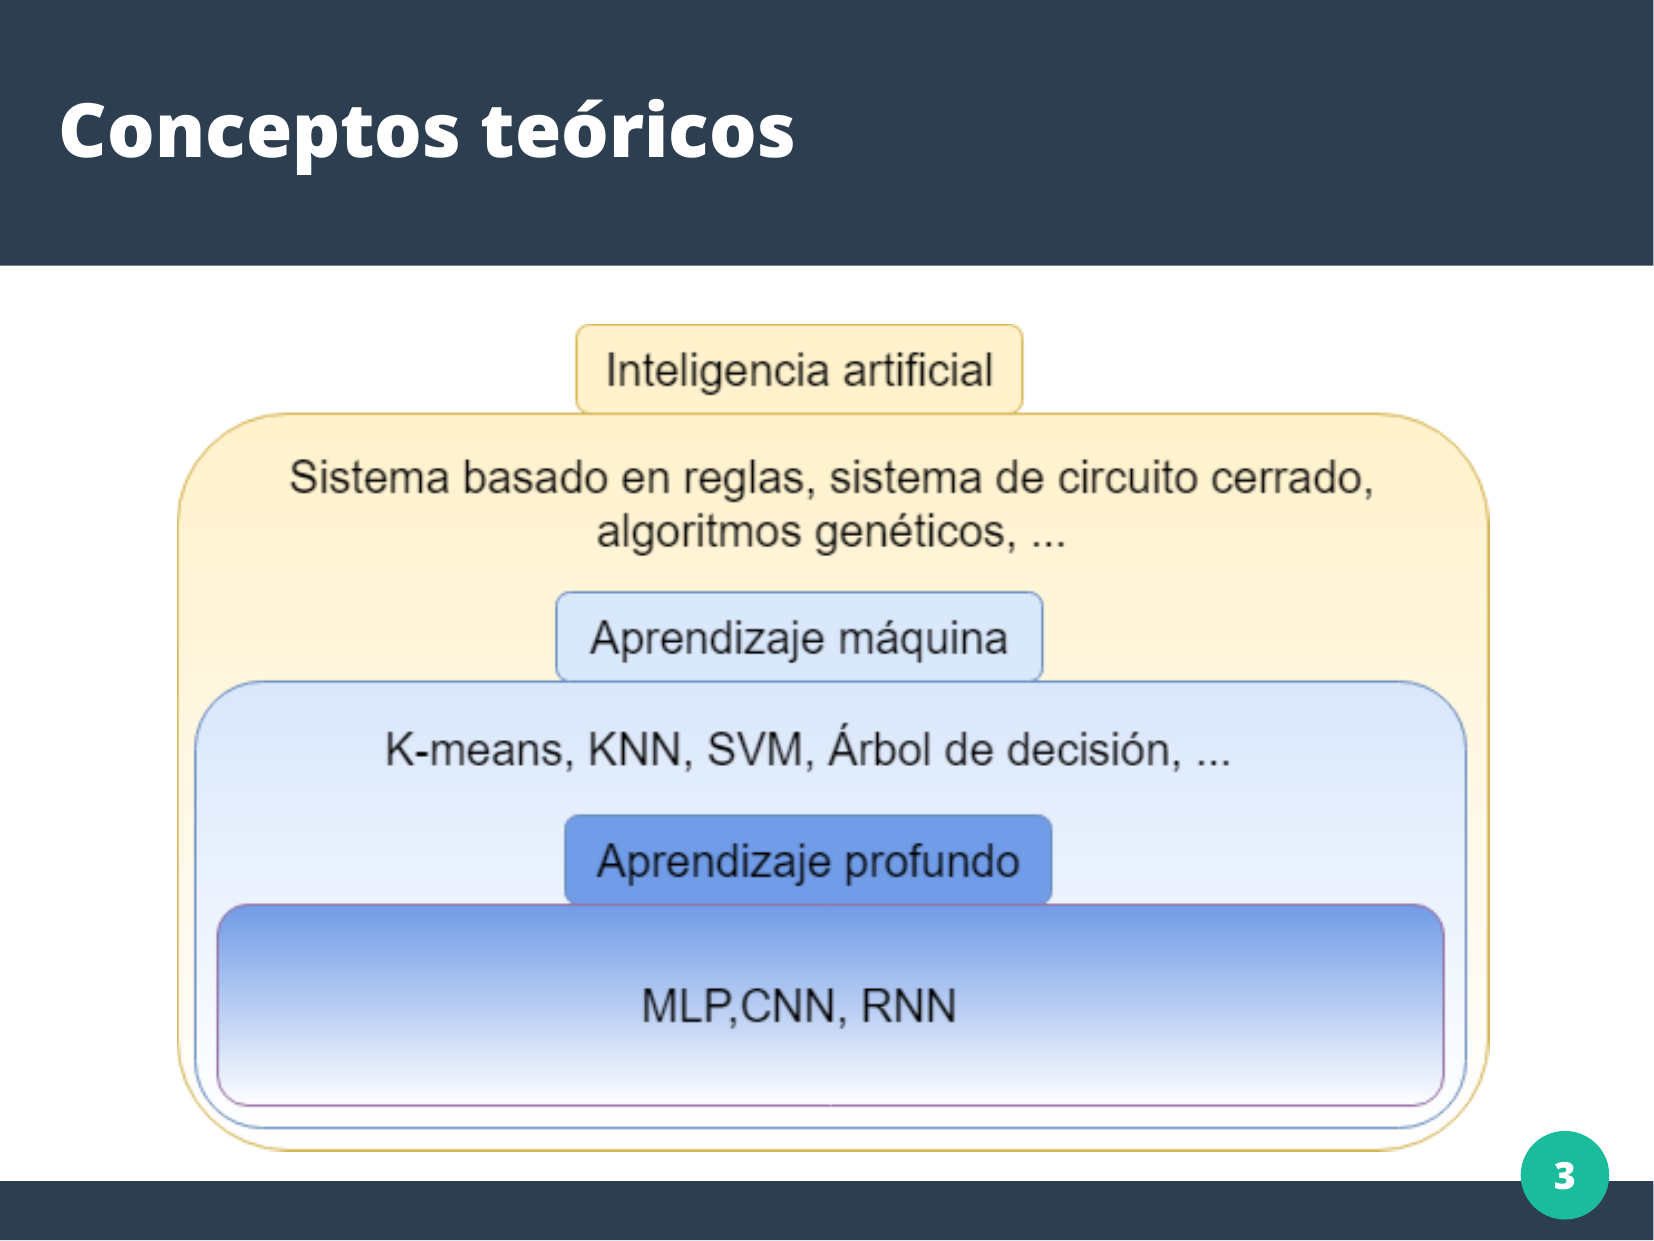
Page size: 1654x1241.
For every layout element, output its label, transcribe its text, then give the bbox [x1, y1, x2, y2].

title Conceptos teóricos [59, 49, 1595, 207]
picture [177, 324, 1490, 1152]
